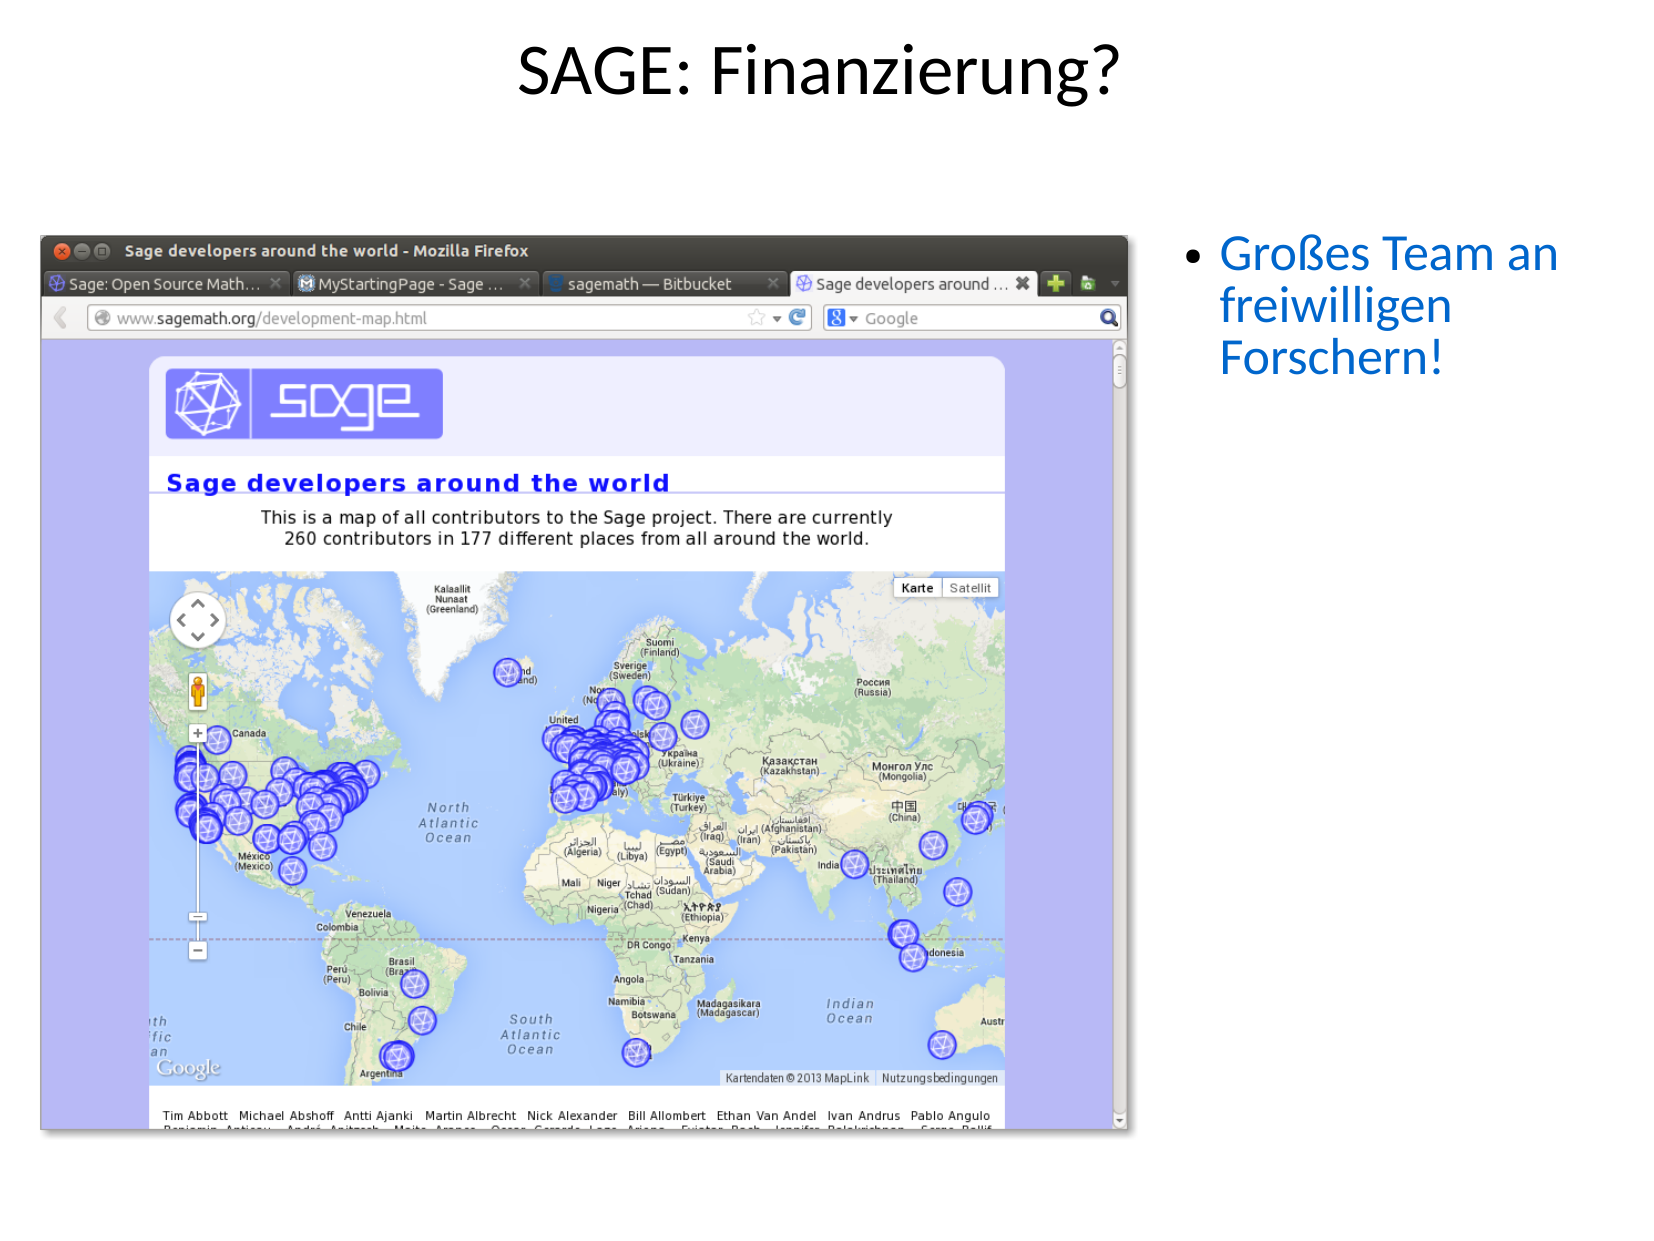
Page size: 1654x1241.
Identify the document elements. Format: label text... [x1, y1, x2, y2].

text_box SAGE: Finanzierung? [0, 32, 1642, 136]
text_box Großes Team an freiwilligen Forschern! [1169, 224, 1619, 1134]
picture [35, 230, 1138, 1140]
